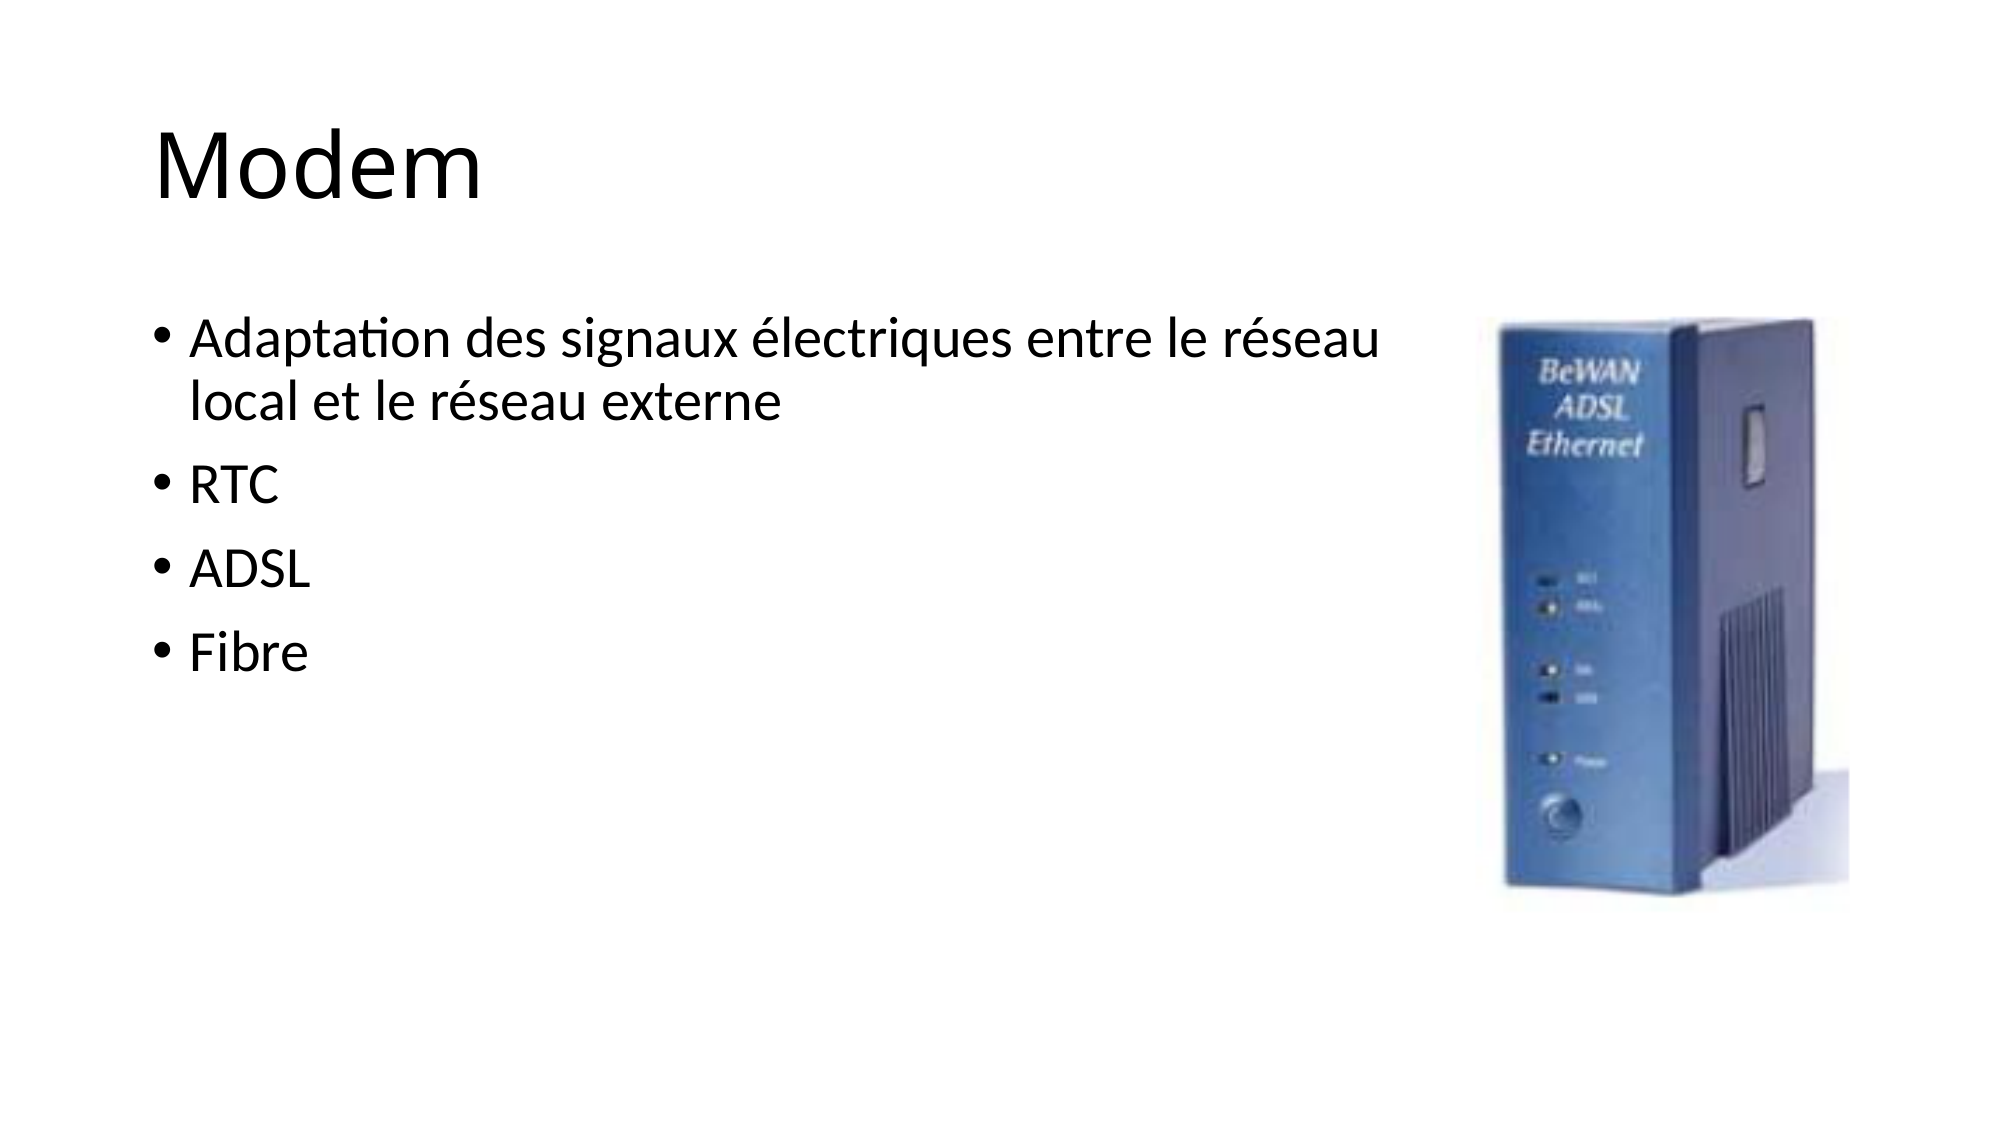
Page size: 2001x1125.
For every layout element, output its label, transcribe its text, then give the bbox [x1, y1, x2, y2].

picture [1466, 276, 1878, 943]
title Modem [137, 59, 1863, 278]
list Adaptation des signaux électriques entre le réseau local et le réseau externe RTC ADSL Fibre [137, 299, 1452, 1014]
